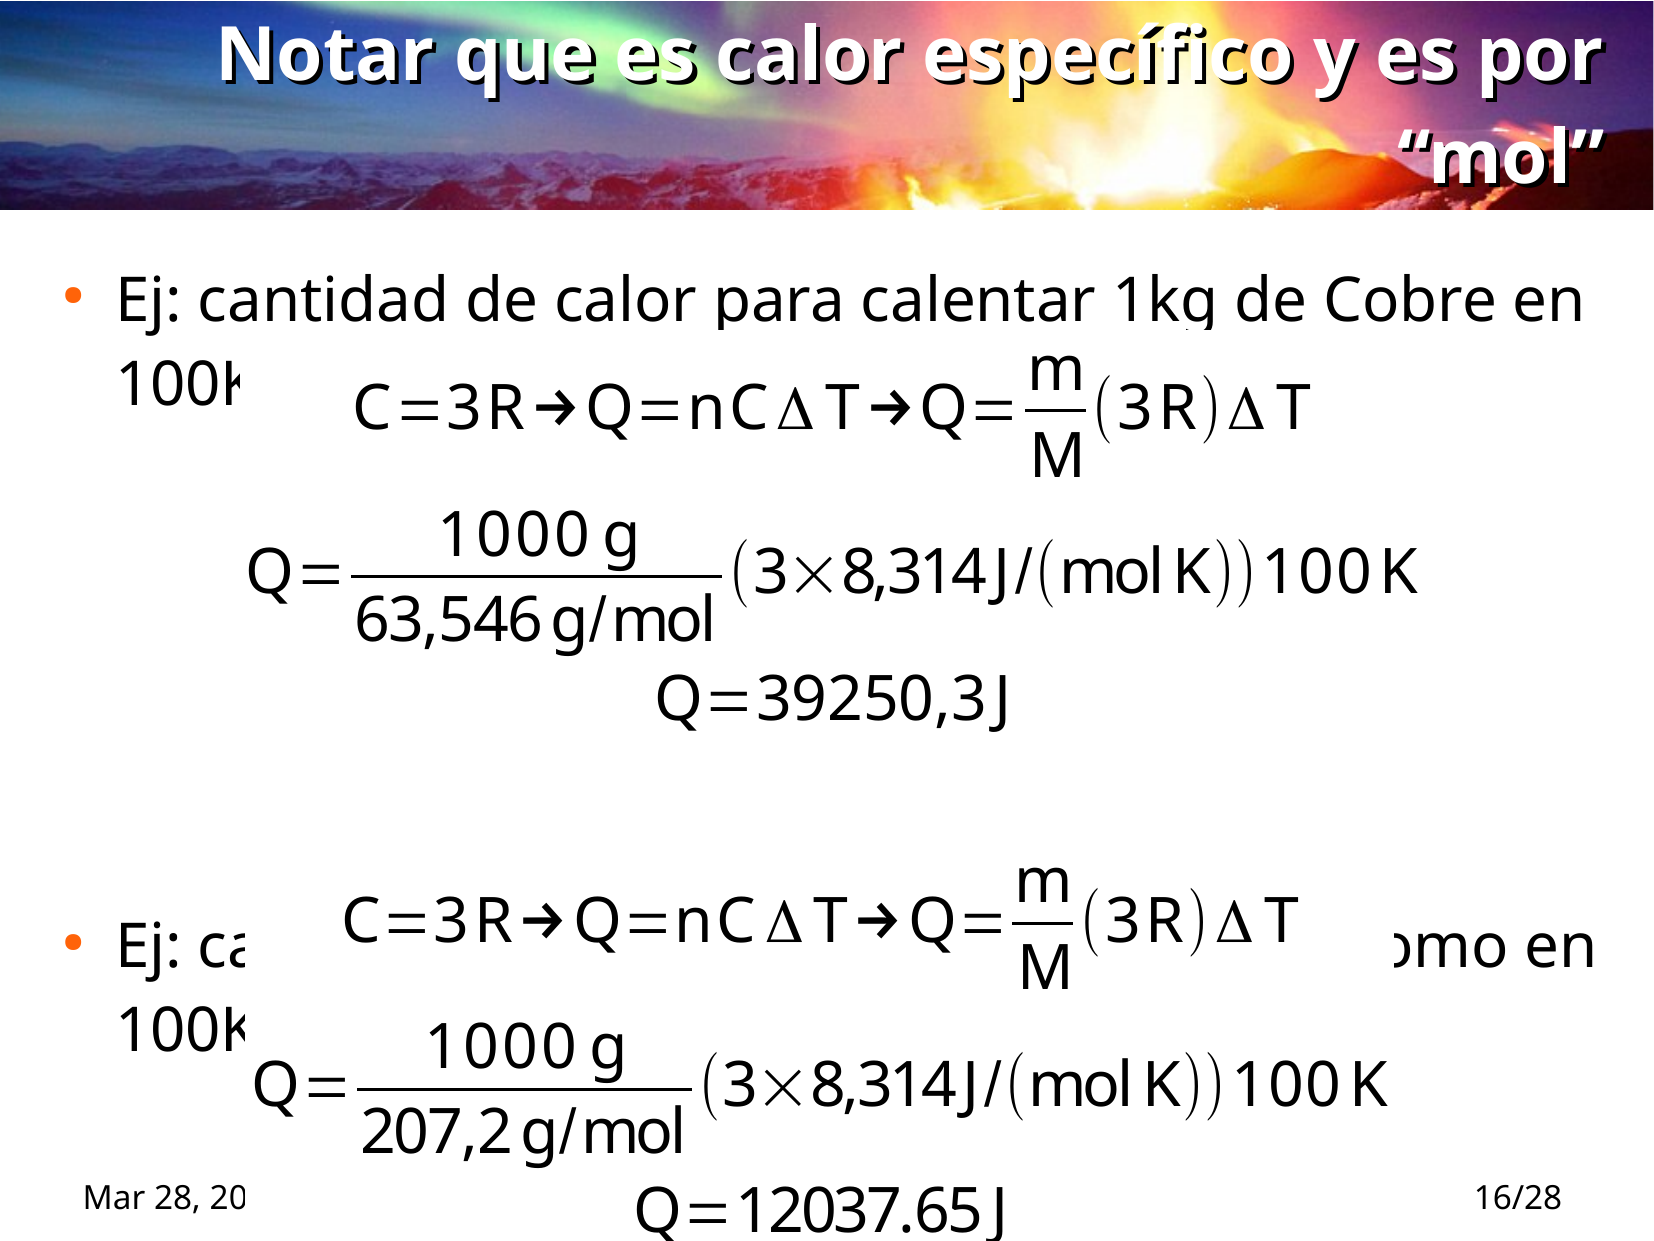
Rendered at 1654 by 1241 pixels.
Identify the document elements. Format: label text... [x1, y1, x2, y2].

chart [245, 843, 1395, 1241]
chart [239, 330, 1425, 737]
picture [0, 1, 1654, 210]
title Notar que es calor específico y es por “mol” [45, 15, 1606, 191]
list Ej: cantidad de calor para calentar 1kg de Cobre en 100K Ej: cantidad de calor para calentar 1kg de Plomo en 100K [45, 255, 1606, 1156]
